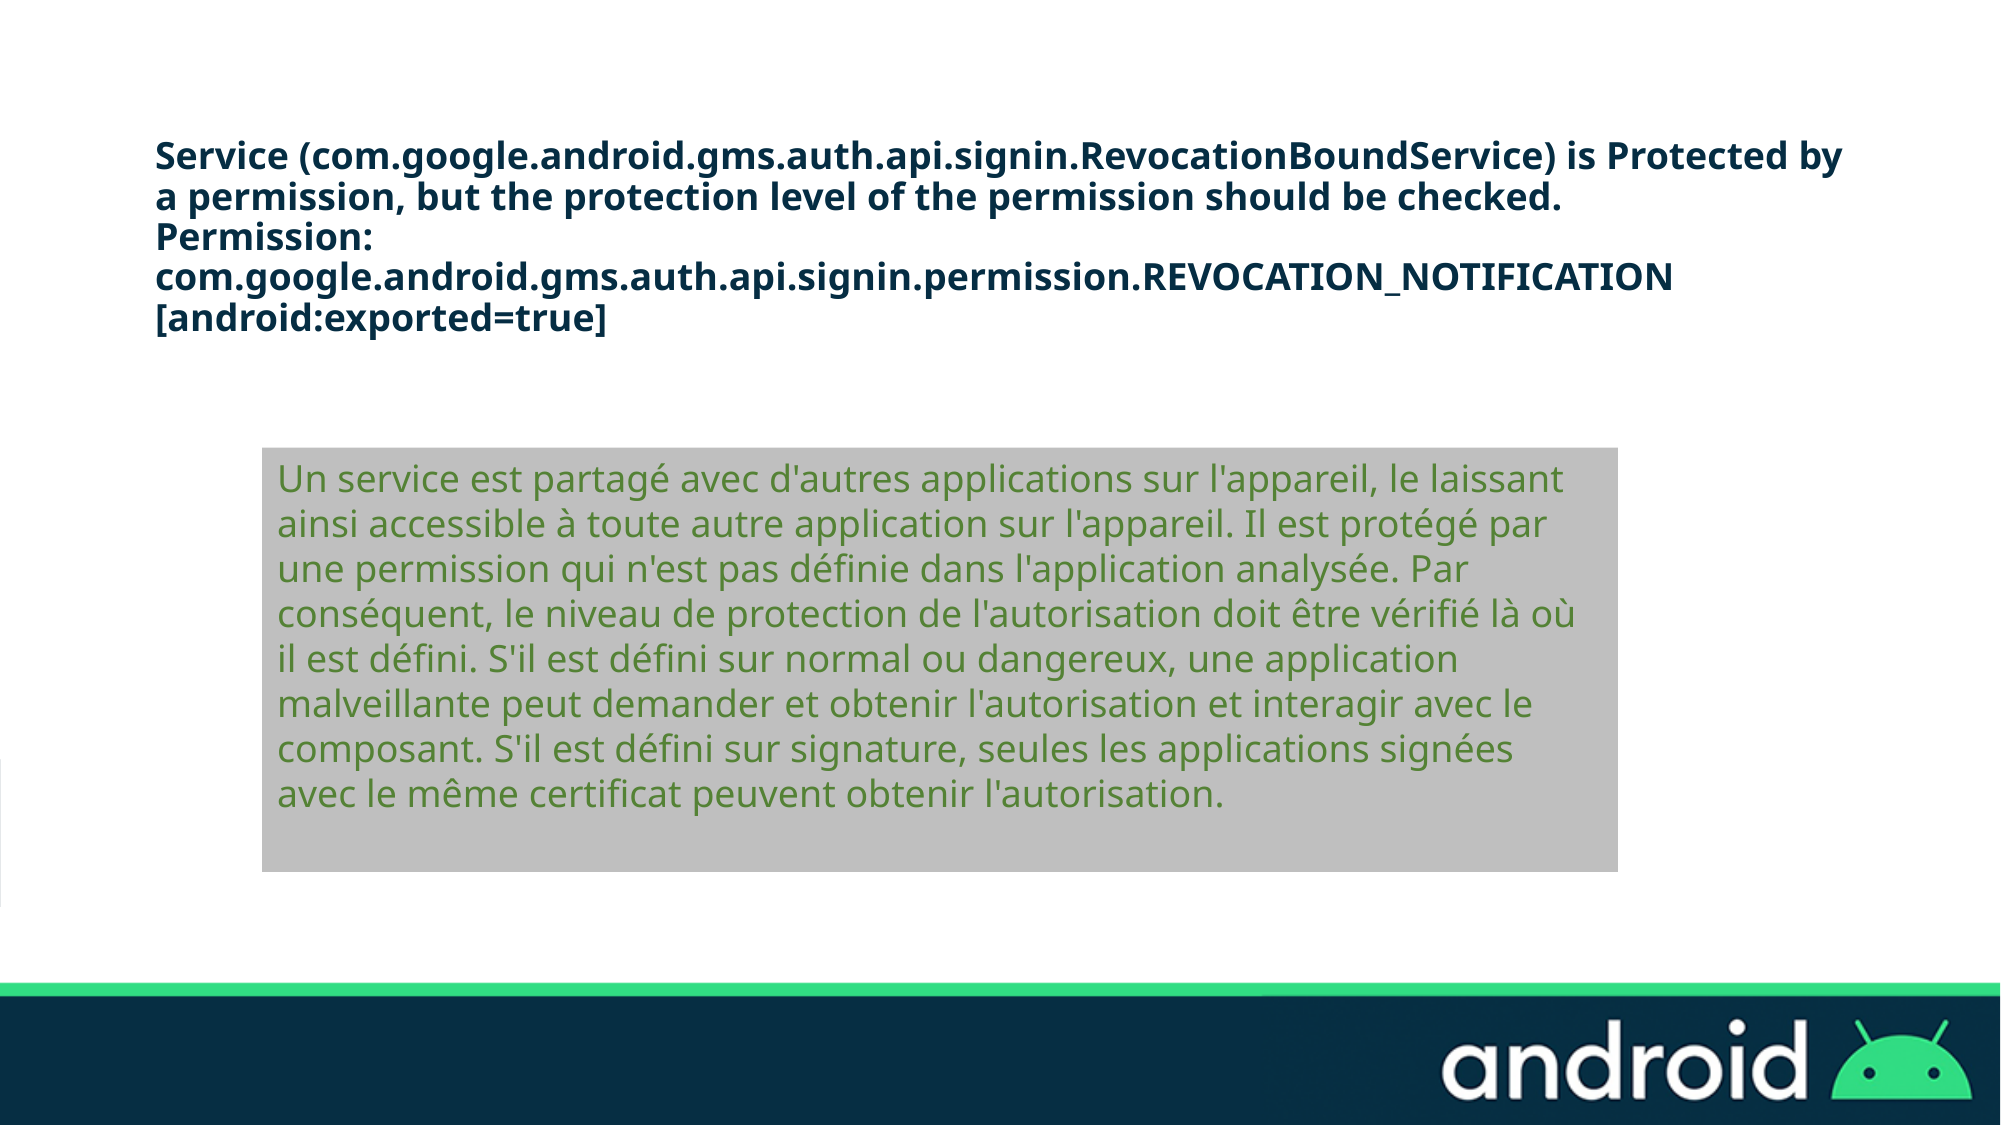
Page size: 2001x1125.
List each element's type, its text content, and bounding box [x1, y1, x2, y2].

title Service (com.google.android.gms.auth.api.signin.RevocationBoundService) is Protected by a permission, but the protection level of the permission should be checked. Permission: com.google.android.gms.auth.api.signin.permission.REVOCATION_NOTIFICATION [android:exported=true] [137, 101, 1863, 375]
text_box Un service est partagé avec d'autres applications sur l'appareil, le laissant ainsi accessible à toute autre application sur l'appareil. Il est protégé par une permission qui n'est pas définie dans l'application analysée. Par conséquent, le niveau de protection de l'autorisation doit être vérifié là où il est défini. S'il est défini sur normal ou dangereux, une application malveillante peut demander et obtenir l'autorisation et interagir avec le composant. S'il est défini sur signature, seules les applications signées avec le même certificat peuvent obtenir l'autorisation. [262, 447, 1618, 872]
